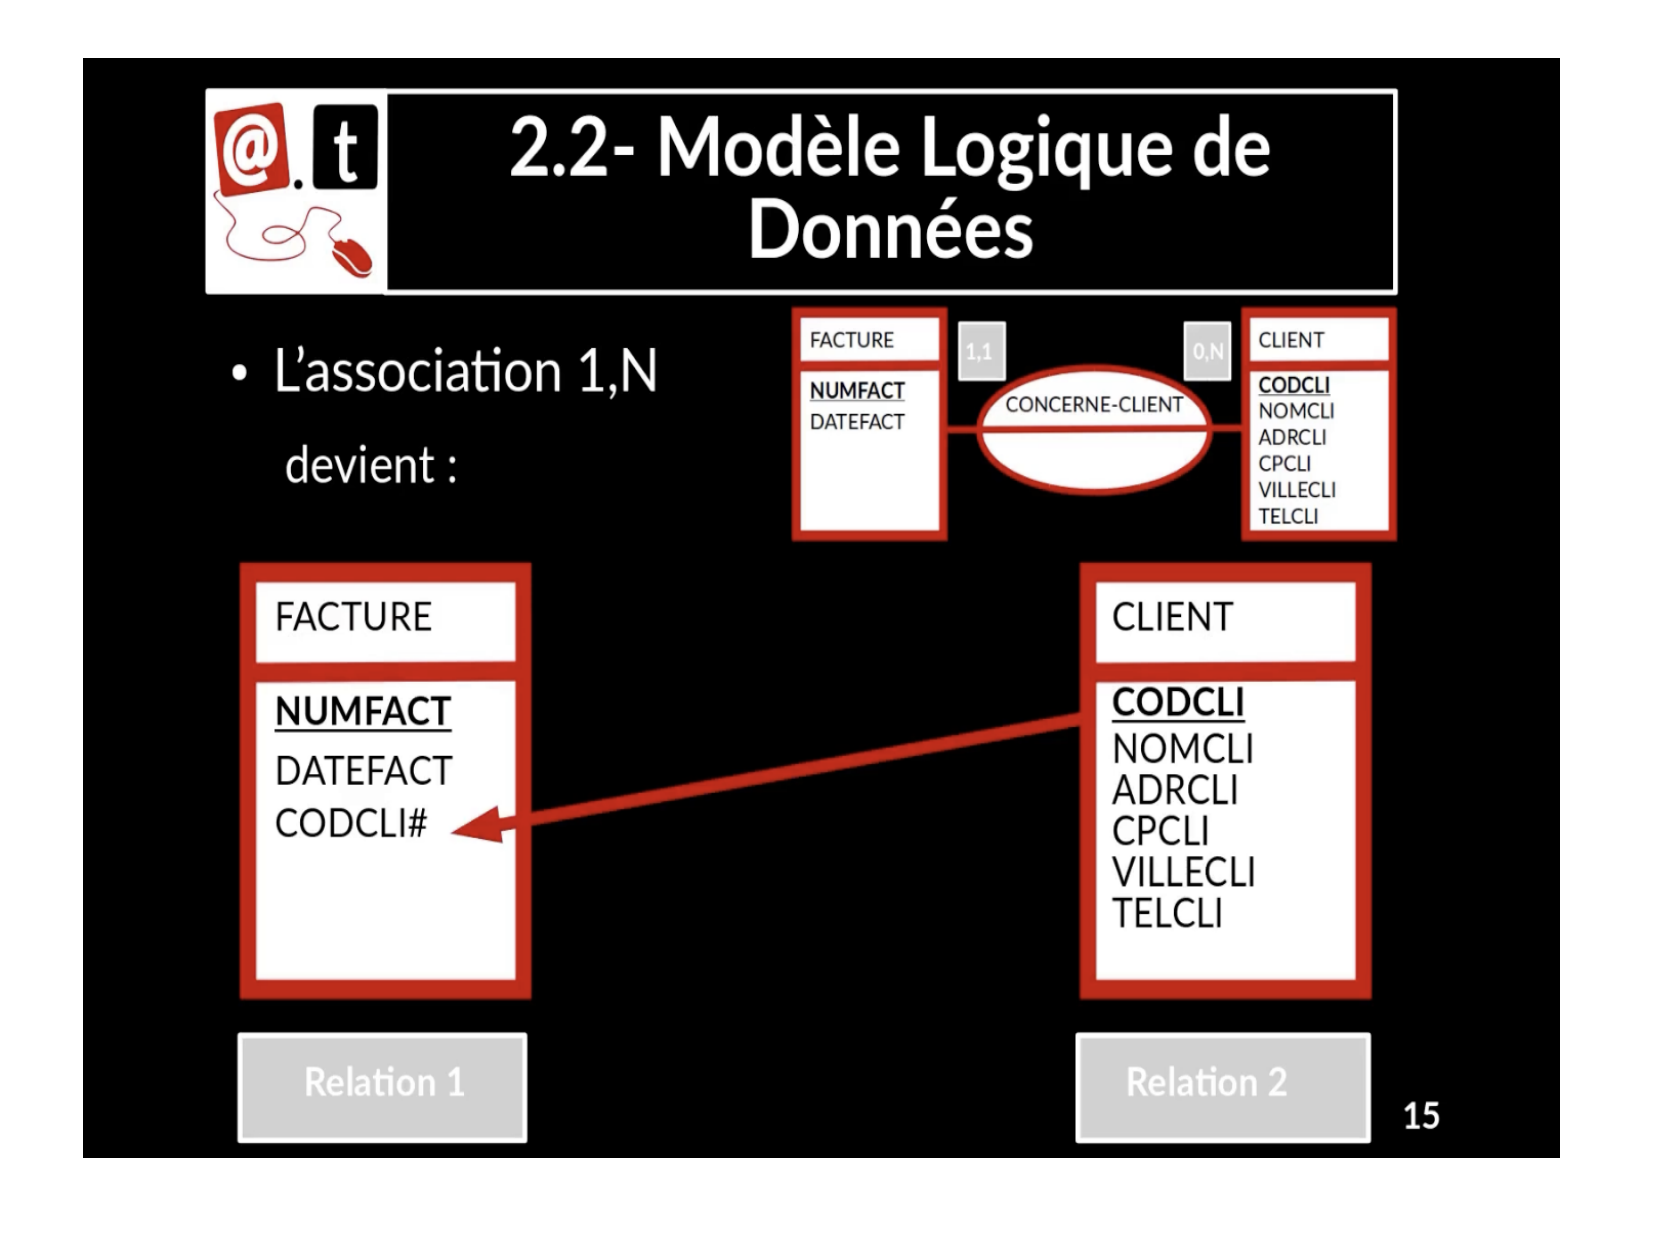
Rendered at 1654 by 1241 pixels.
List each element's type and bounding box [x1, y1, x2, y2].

picture [83, 58, 1560, 1158]
